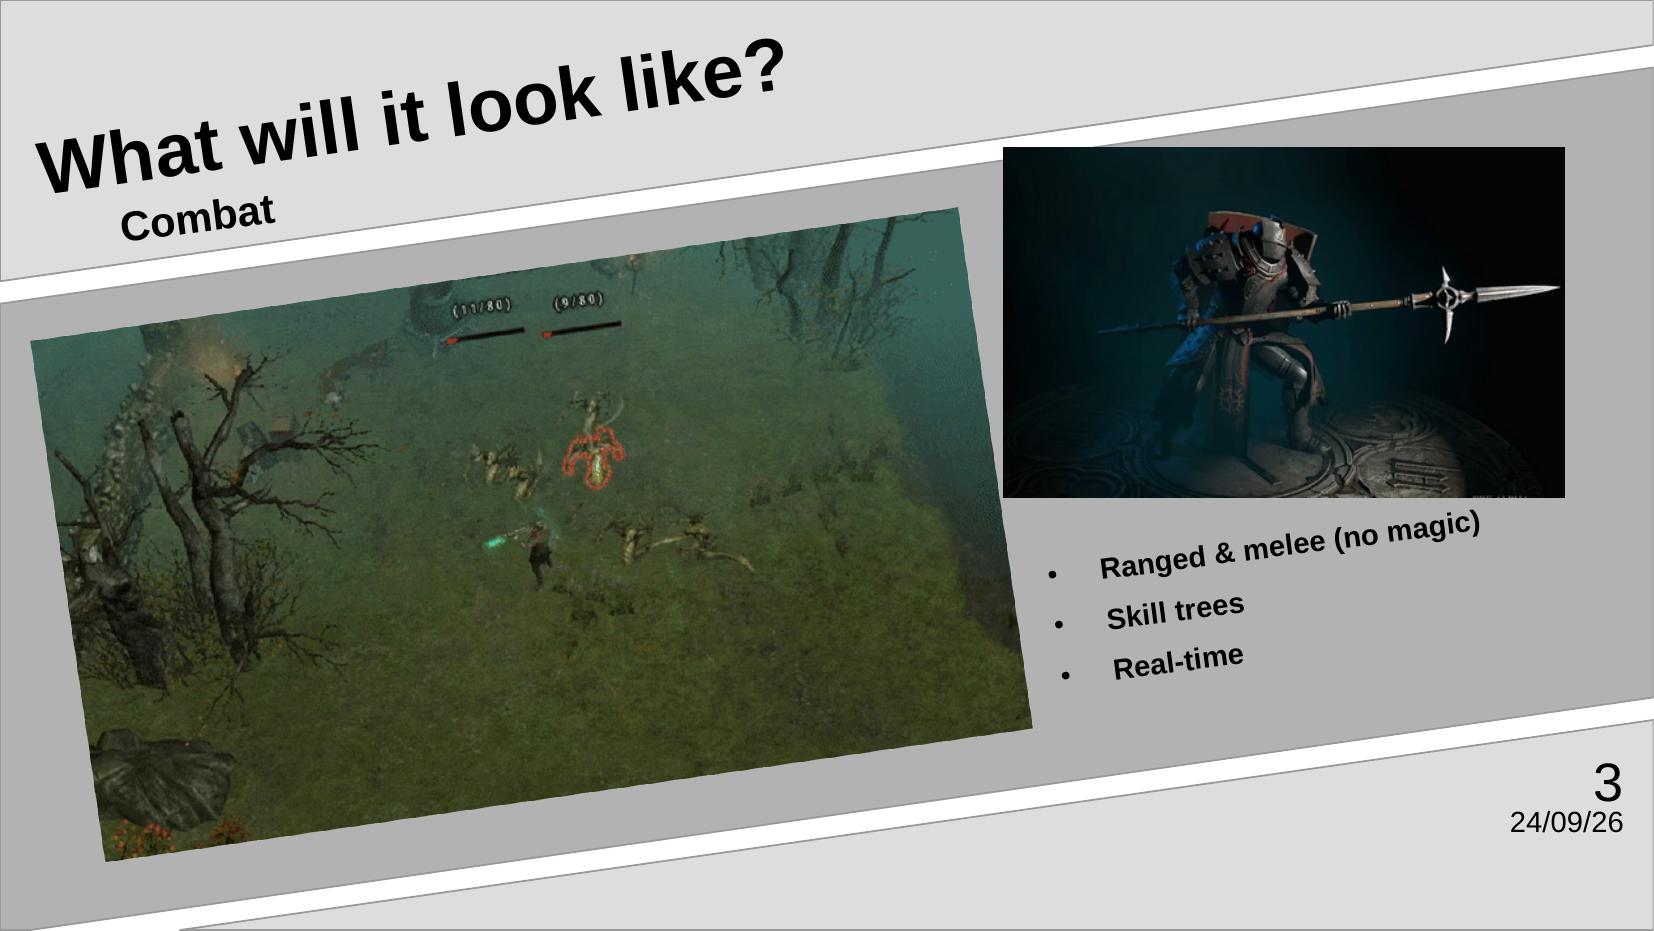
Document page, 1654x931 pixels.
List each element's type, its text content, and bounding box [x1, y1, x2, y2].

list Ranged & melee (no magic) Skill trees Real-time [1021, 442, 1618, 931]
title What will it look like? [29, 0, 1422, 237]
picture [1003, 147, 1565, 498]
list Combat [46, 145, 595, 335]
picture [29, 206, 1033, 862]
